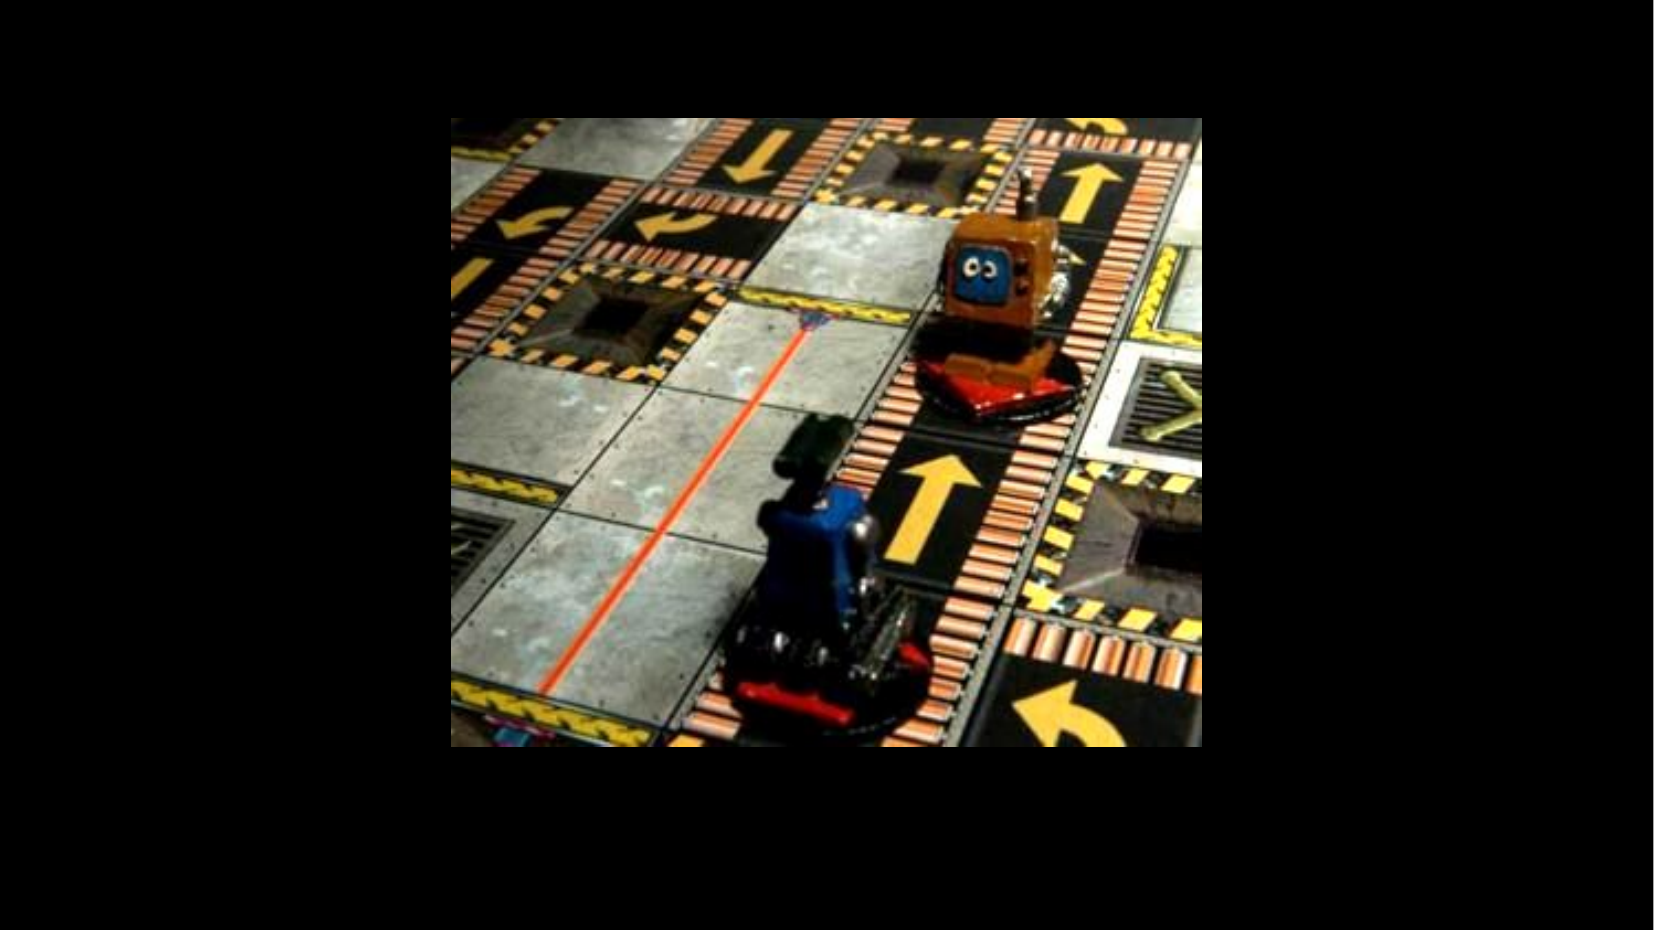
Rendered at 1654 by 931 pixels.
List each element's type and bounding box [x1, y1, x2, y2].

picture [451, 118, 1202, 747]
